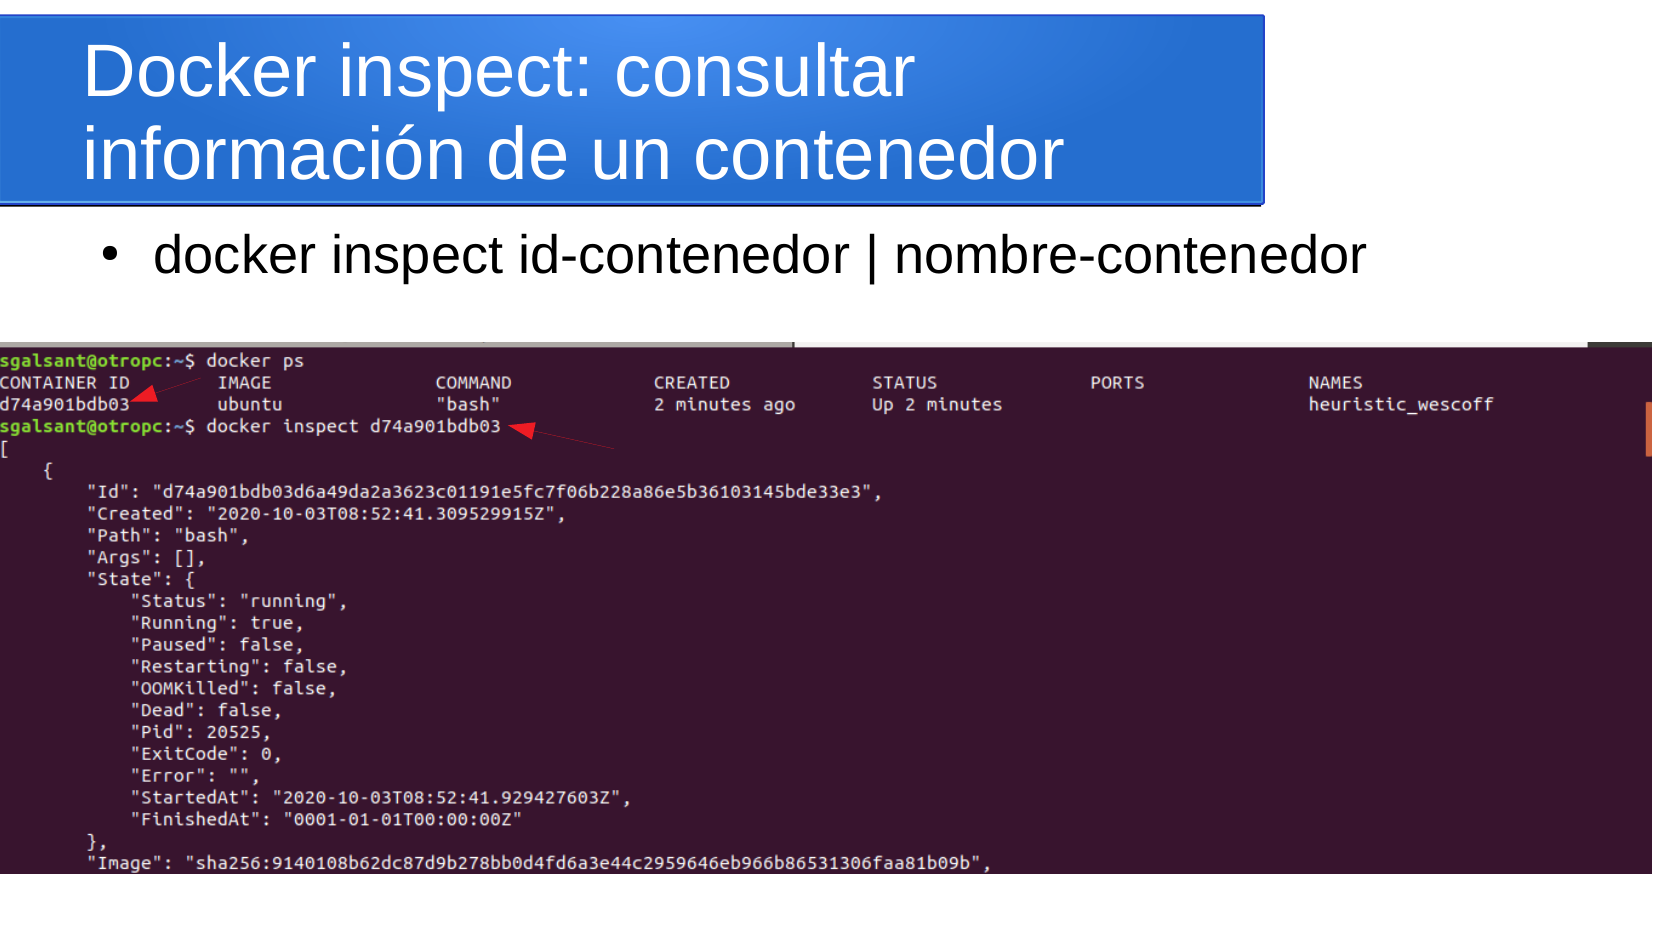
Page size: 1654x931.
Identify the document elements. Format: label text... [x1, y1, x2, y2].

picture [0, 342, 1652, 875]
title Docker inspect: consultar información de un contenedor [82, 29, 1235, 196]
list docker inspect id-contenedor | nombre-contenedor [82, 224, 1571, 342]
